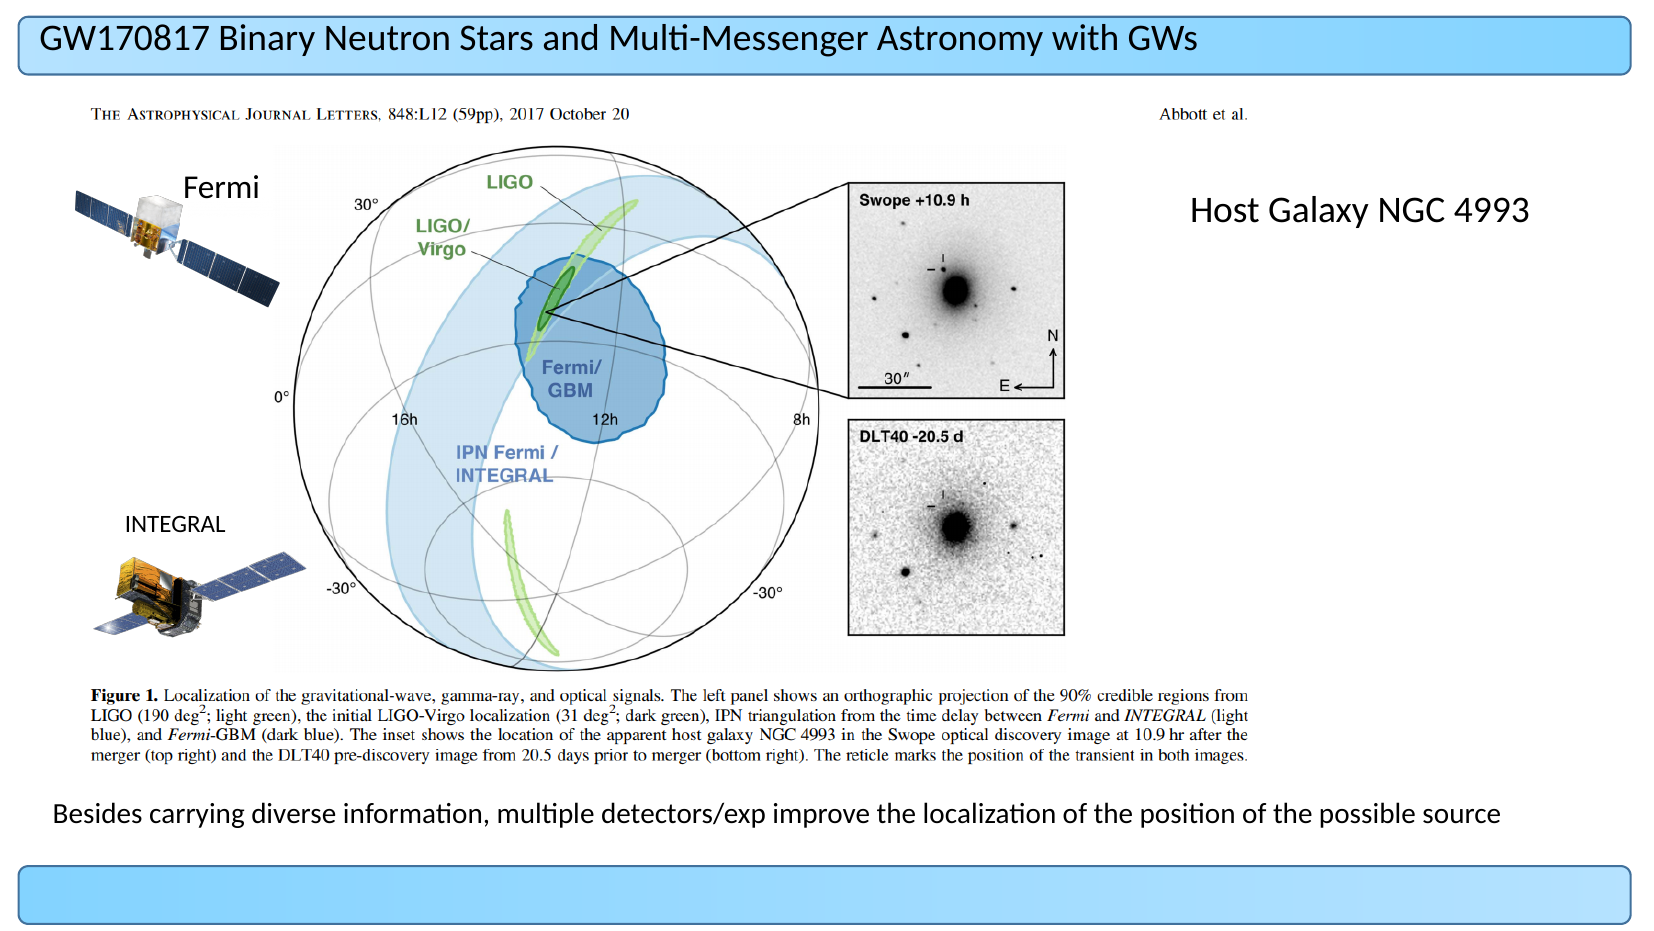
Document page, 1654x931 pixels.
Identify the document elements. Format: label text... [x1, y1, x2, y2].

picture [75, 98, 1264, 772]
text_box Host Galaxy NGC 4993 [1175, 177, 1654, 238]
text_box INTEGRAL [109, 500, 339, 546]
text_box Besides carrying diverse information, multiple detectors/exp improve the localization of the position of the possible source [37, 786, 1654, 837]
text_box GW170817 Binary Neutron Stars and Multi-Messenger Astronomy with GWs [24, 15, 1628, 77]
text_box Fermi [168, 153, 305, 214]
